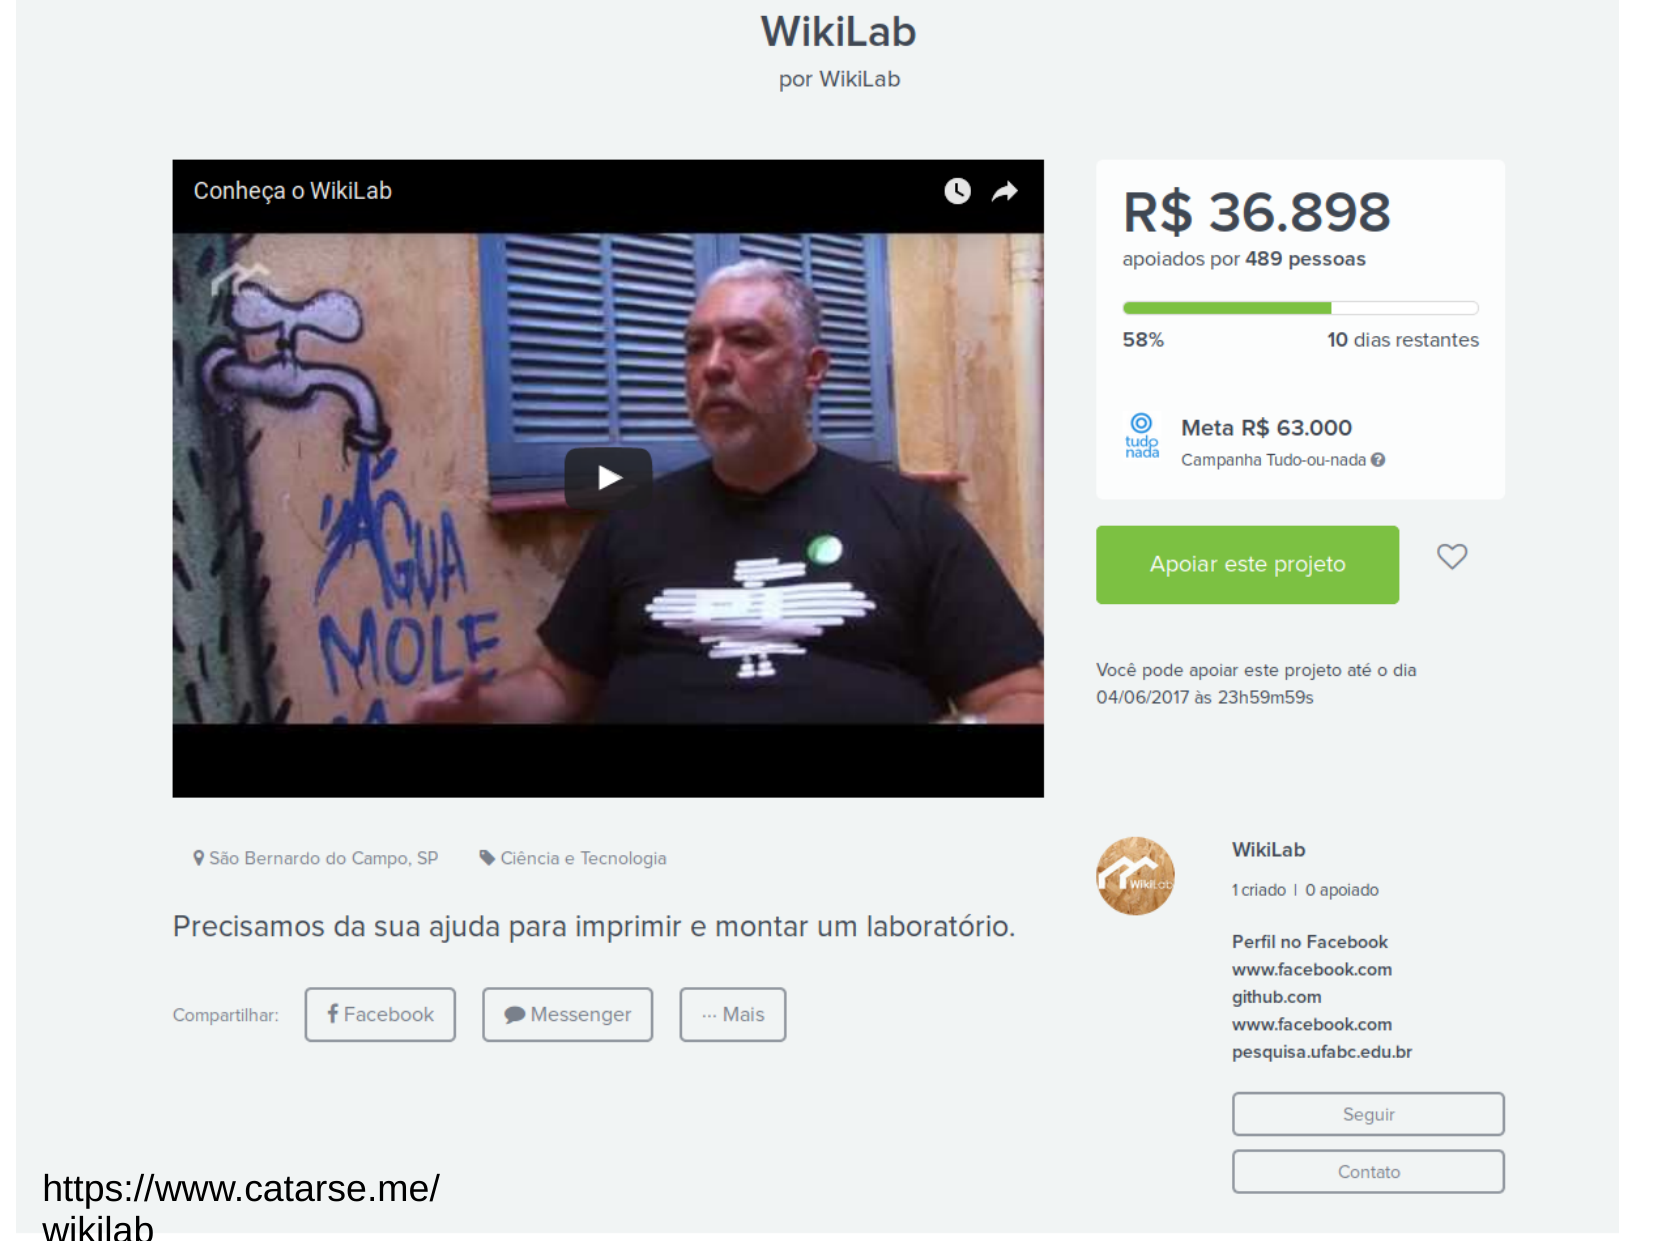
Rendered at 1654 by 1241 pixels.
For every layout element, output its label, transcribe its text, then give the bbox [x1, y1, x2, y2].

text_box https://www.catarse.me/wikilab [27, 1159, 567, 1241]
picture [16, 0, 1619, 1241]
